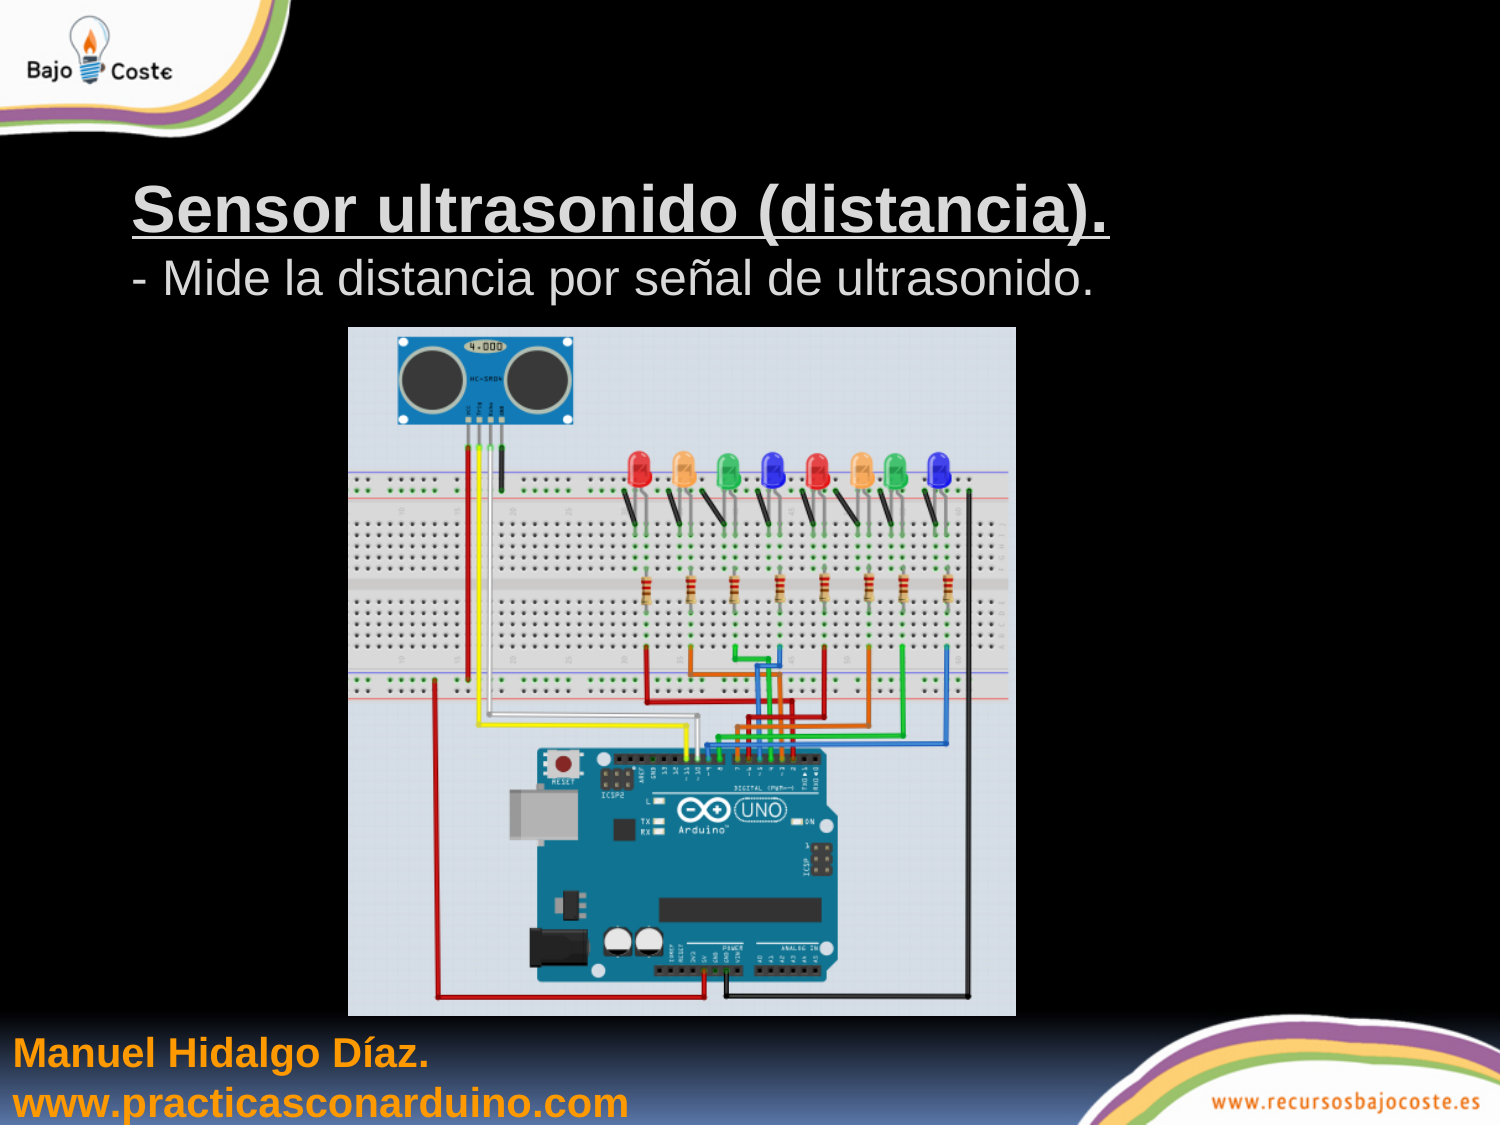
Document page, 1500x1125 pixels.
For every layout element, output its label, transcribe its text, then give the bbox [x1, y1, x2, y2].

text_box Manuel Hidalgo Díaz. www.practicasconarduino.com [0, 1017, 683, 1125]
text_box Sensor ultrasonido (distancia). - Mide la distancia por señal de ultrasonido. [117, 157, 1416, 920]
picture [0, 0, 1500, 1125]
